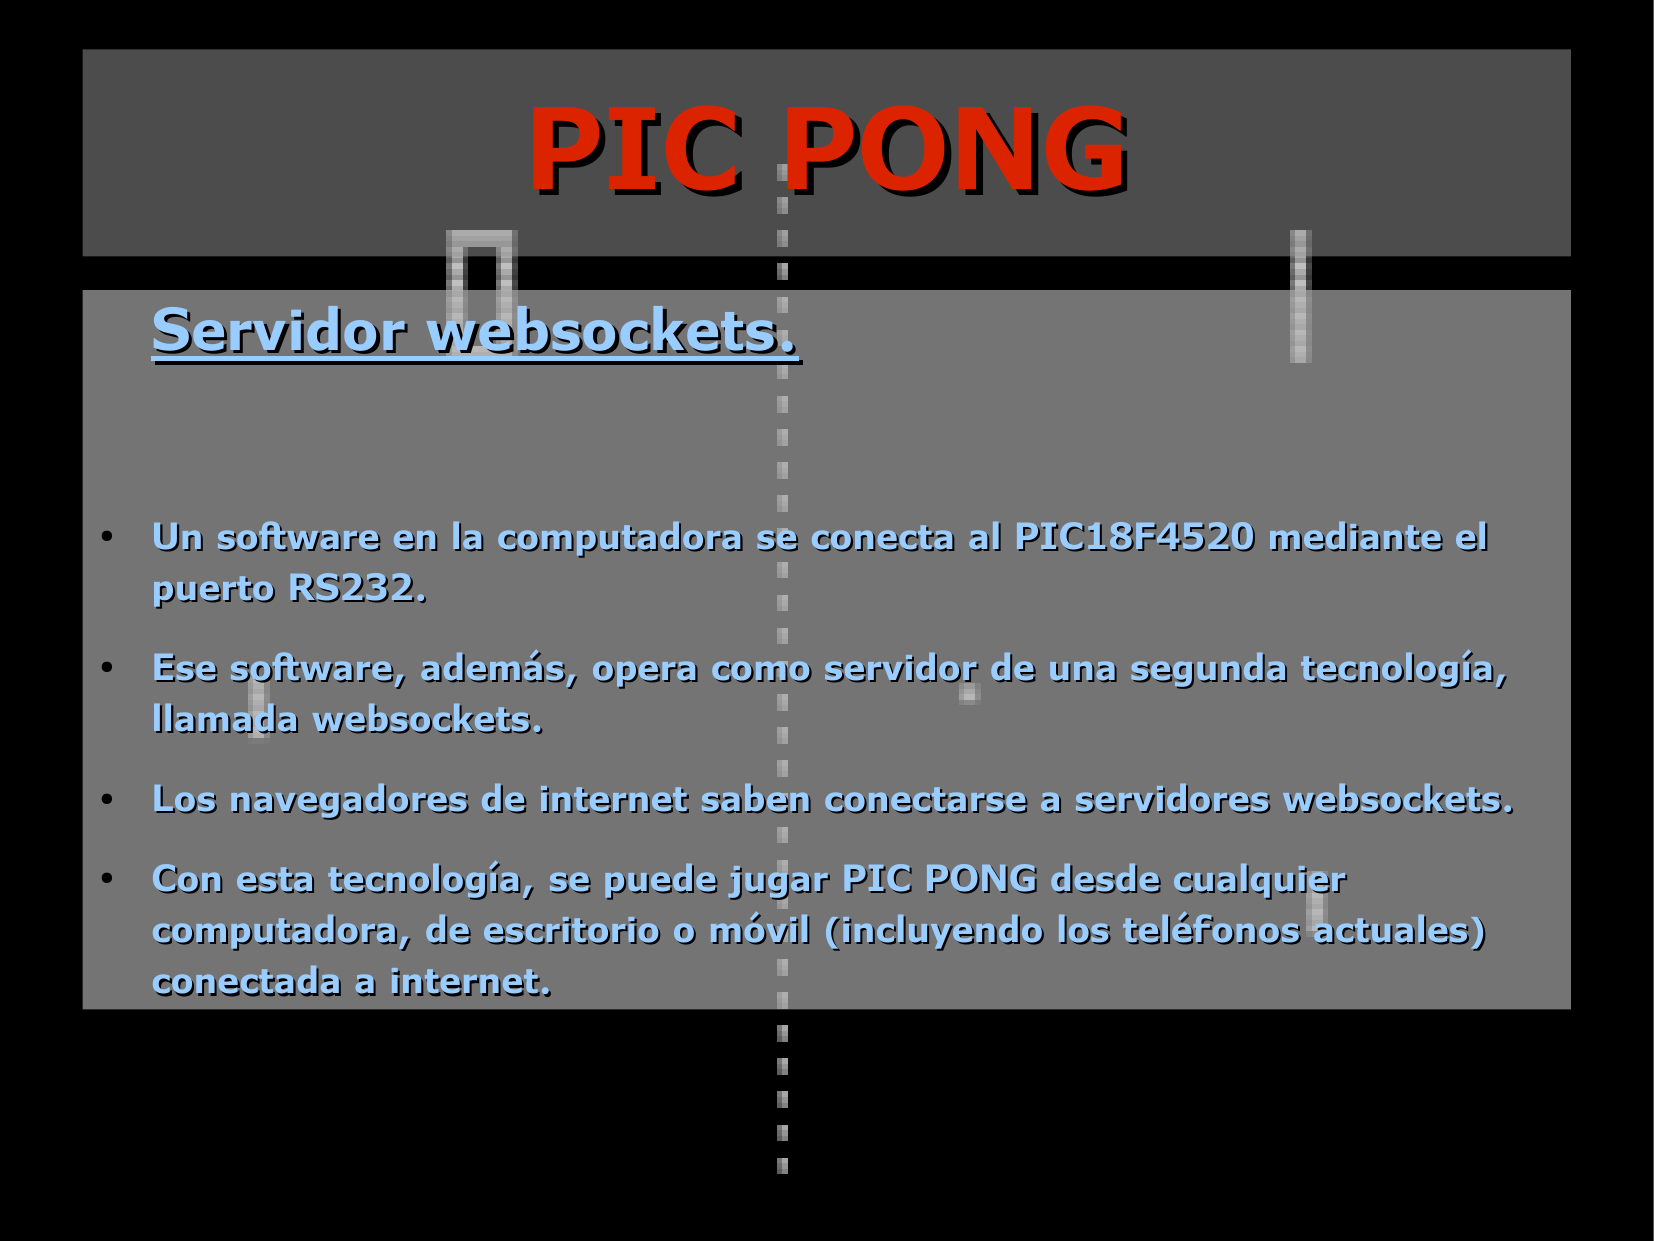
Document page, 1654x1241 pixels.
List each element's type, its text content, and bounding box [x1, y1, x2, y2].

picture [0, 0, 1654, 1241]
title PIC PONG [82, 49, 1571, 257]
list Servidor websockets. Un software en la computadora se conecta al PIC18F4520 mediante el puerto RS232. Ese software, además, opera como servidor de una segunda tecnología, llamada websockets. Los navegadores de internet saben conectarse a servidores websockets. Con esta tecnología, se puede jugar PIC PONG desde cualquier computadora, de escritorio o móvil (incluyendo los teléfonos actuales) conectada a internet. [82, 290, 1571, 1010]
